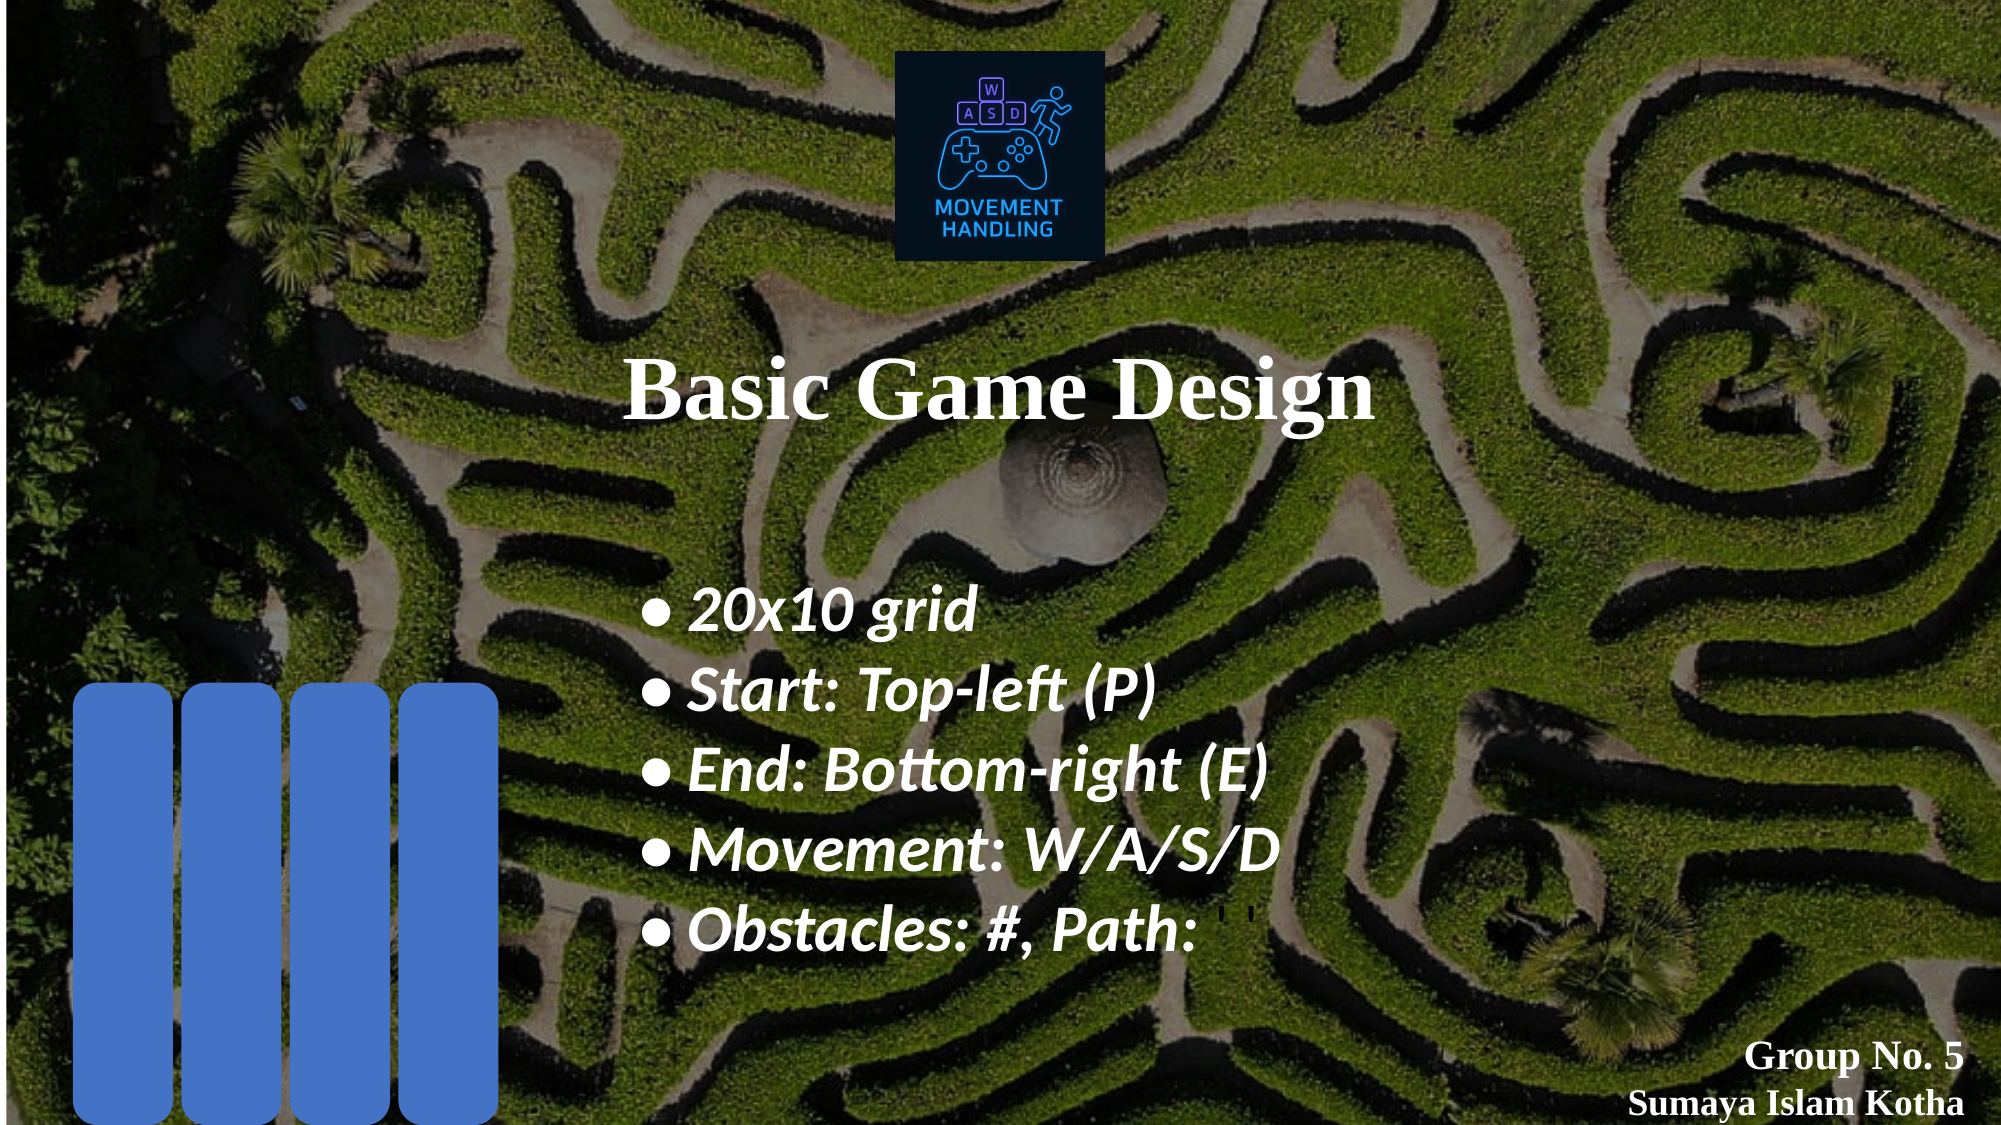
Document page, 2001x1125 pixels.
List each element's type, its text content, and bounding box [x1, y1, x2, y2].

picture [6, 0, 2000, 1125]
text_box Basic Game Design [546, 320, 1454, 447]
text_box [398, 682, 499, 1125]
text_box [72, 682, 173, 1125]
text_box [181, 682, 282, 1125]
text_box Group No. 5 Sumaya Islam Kotha [1612, 1020, 2000, 1125]
text_box • 20x10 grid • Start: Top-left (P) • End: Bottom-right (E) • Movement: W/A/S/D • Obstacles: #, Path: ' ' [624, 557, 1389, 1058]
text_box [289, 682, 391, 1125]
